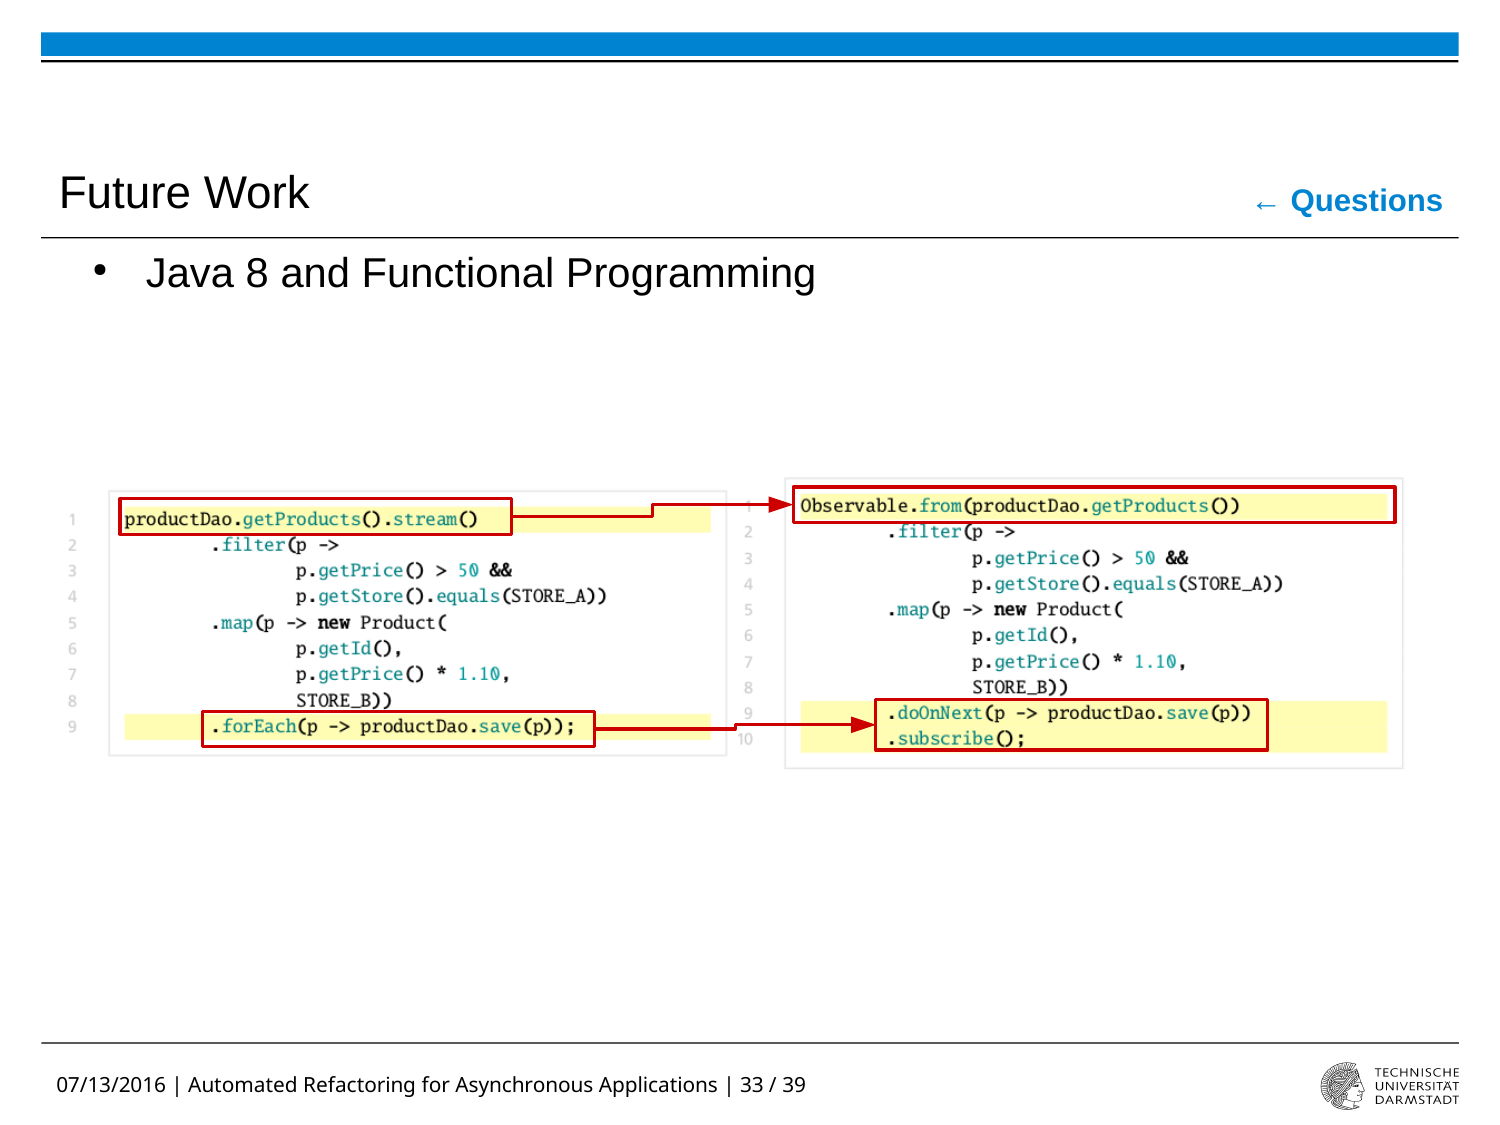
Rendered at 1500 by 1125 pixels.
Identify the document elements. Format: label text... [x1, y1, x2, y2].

picture [49, 474, 1411, 778]
text_box Future Work [58, 80, 1149, 218]
picture [1305, 1054, 1459, 1118]
text_box ← Questions [1215, 164, 1444, 218]
list Java 8 and Functional Programming [75, 245, 1425, 315]
